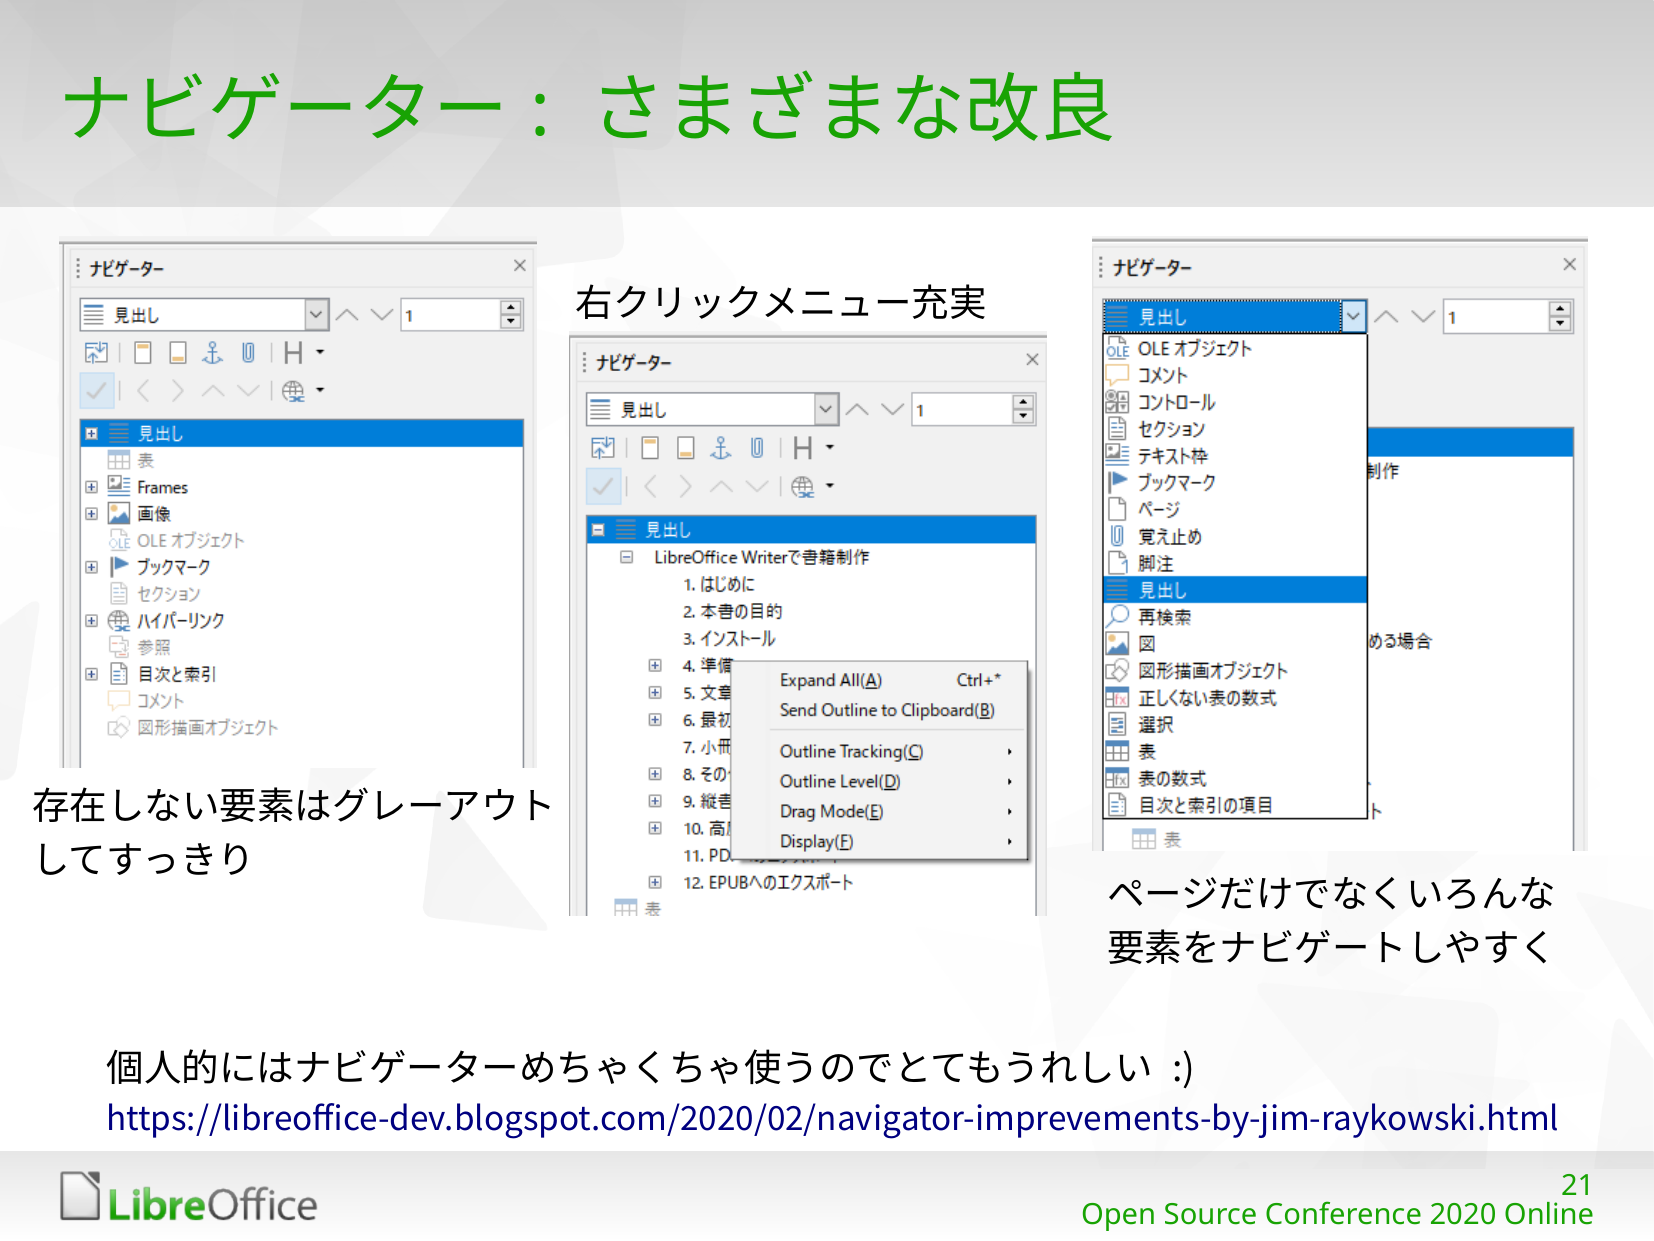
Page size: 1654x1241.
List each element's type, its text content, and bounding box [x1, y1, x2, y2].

title ナビゲーター: さまざまな改良 [59, 29, 1595, 178]
text_box 存在しない要素はグレーアウト してすっきり [17, 768, 569, 892]
text_box ページだけでなくいろんな要素をナビゲートしやすく [1092, 856, 1595, 980]
text_box 個人的にはナビゲーターめちゃくちゃ使うのでとてもうれしい :) https://libreoffice-dev.blogspot.com/2020/02/navigator-imprevements-by-jim-raykowski.html [91, 1030, 1625, 1148]
picture [41, 1152, 337, 1240]
text_box 右クリックメニュー充実 [561, 265, 1063, 335]
picture [0, 0, 1654, 1169]
